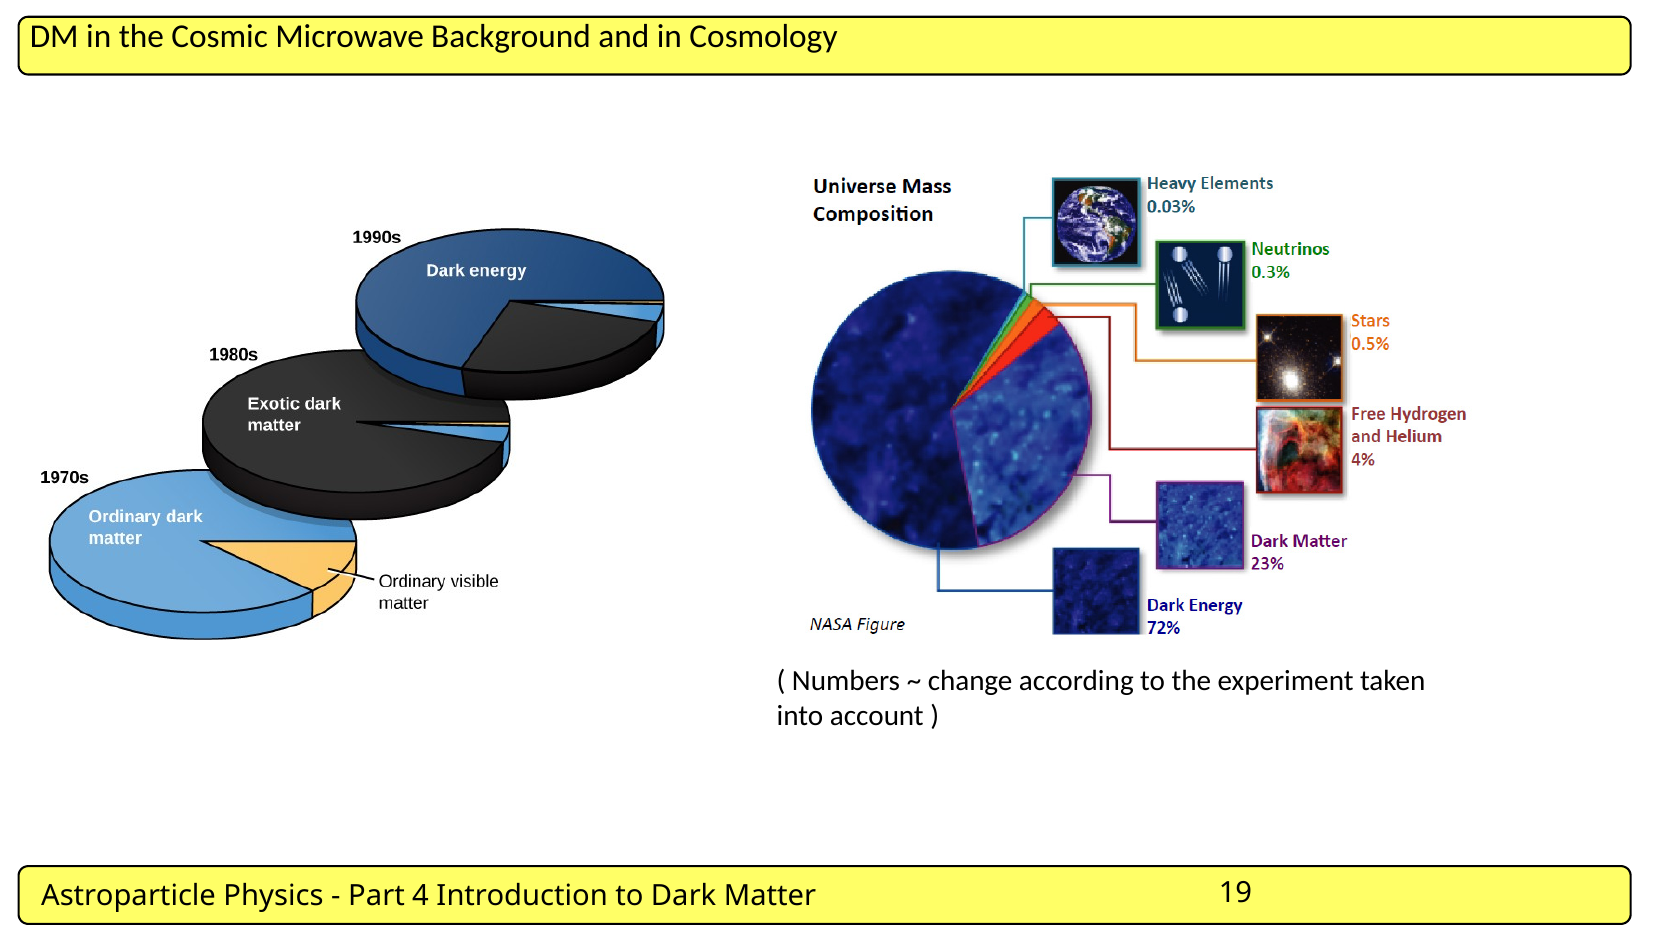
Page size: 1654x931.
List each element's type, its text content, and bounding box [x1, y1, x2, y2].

text_box Astroparticle Physics - Part 4 Introduction to Dark Matter [40, 876, 939, 931]
picture [40, 228, 665, 640]
text_box ( Numbers ~ change according to the experiment taken into account ) [761, 654, 1487, 740]
picture [758, 157, 1487, 655]
text_box [1218, 873, 1604, 931]
text_box DM in the Cosmic Microwave Background and in Cosmology [15, 15, 949, 69]
